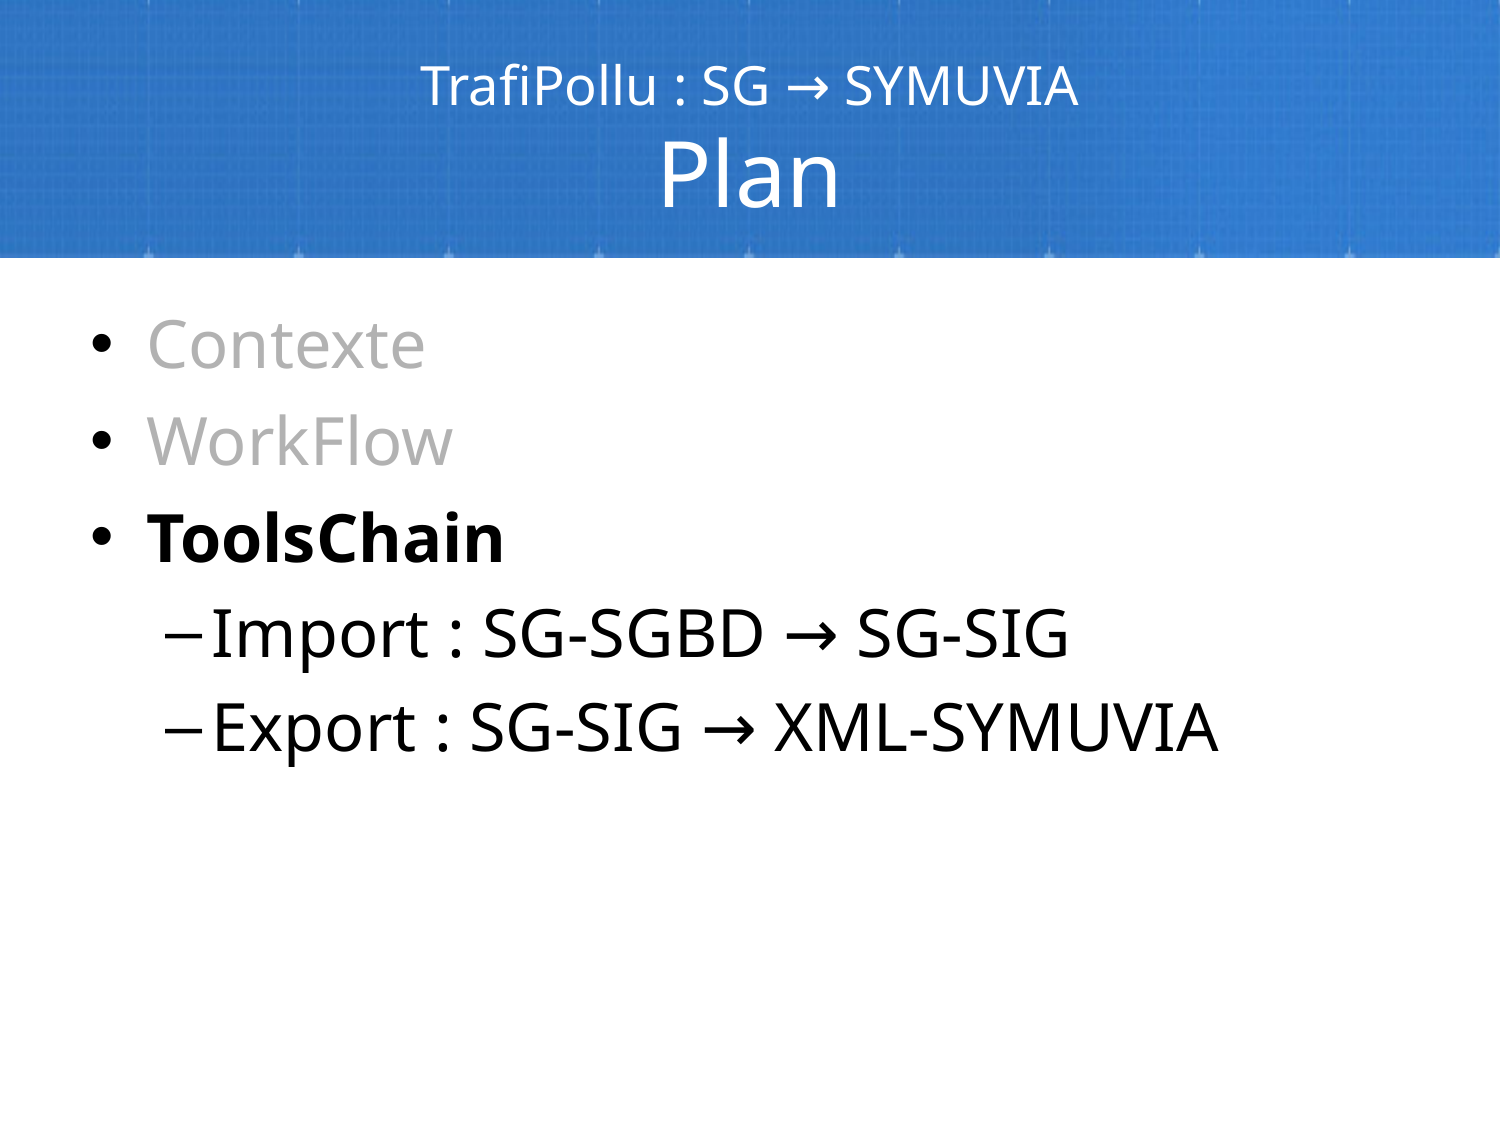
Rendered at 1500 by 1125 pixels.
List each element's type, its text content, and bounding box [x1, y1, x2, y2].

picture [0, 0, 1500, 258]
title TrafiPollu : SG → SYMUVIA Plan [35, 45, 1465, 233]
list Contexte WorkFlow ToolsChain Import : SG-SGBD → SG-SIG Export : SG-SIG → XML-SYMUVIA [75, 294, 1426, 1038]
